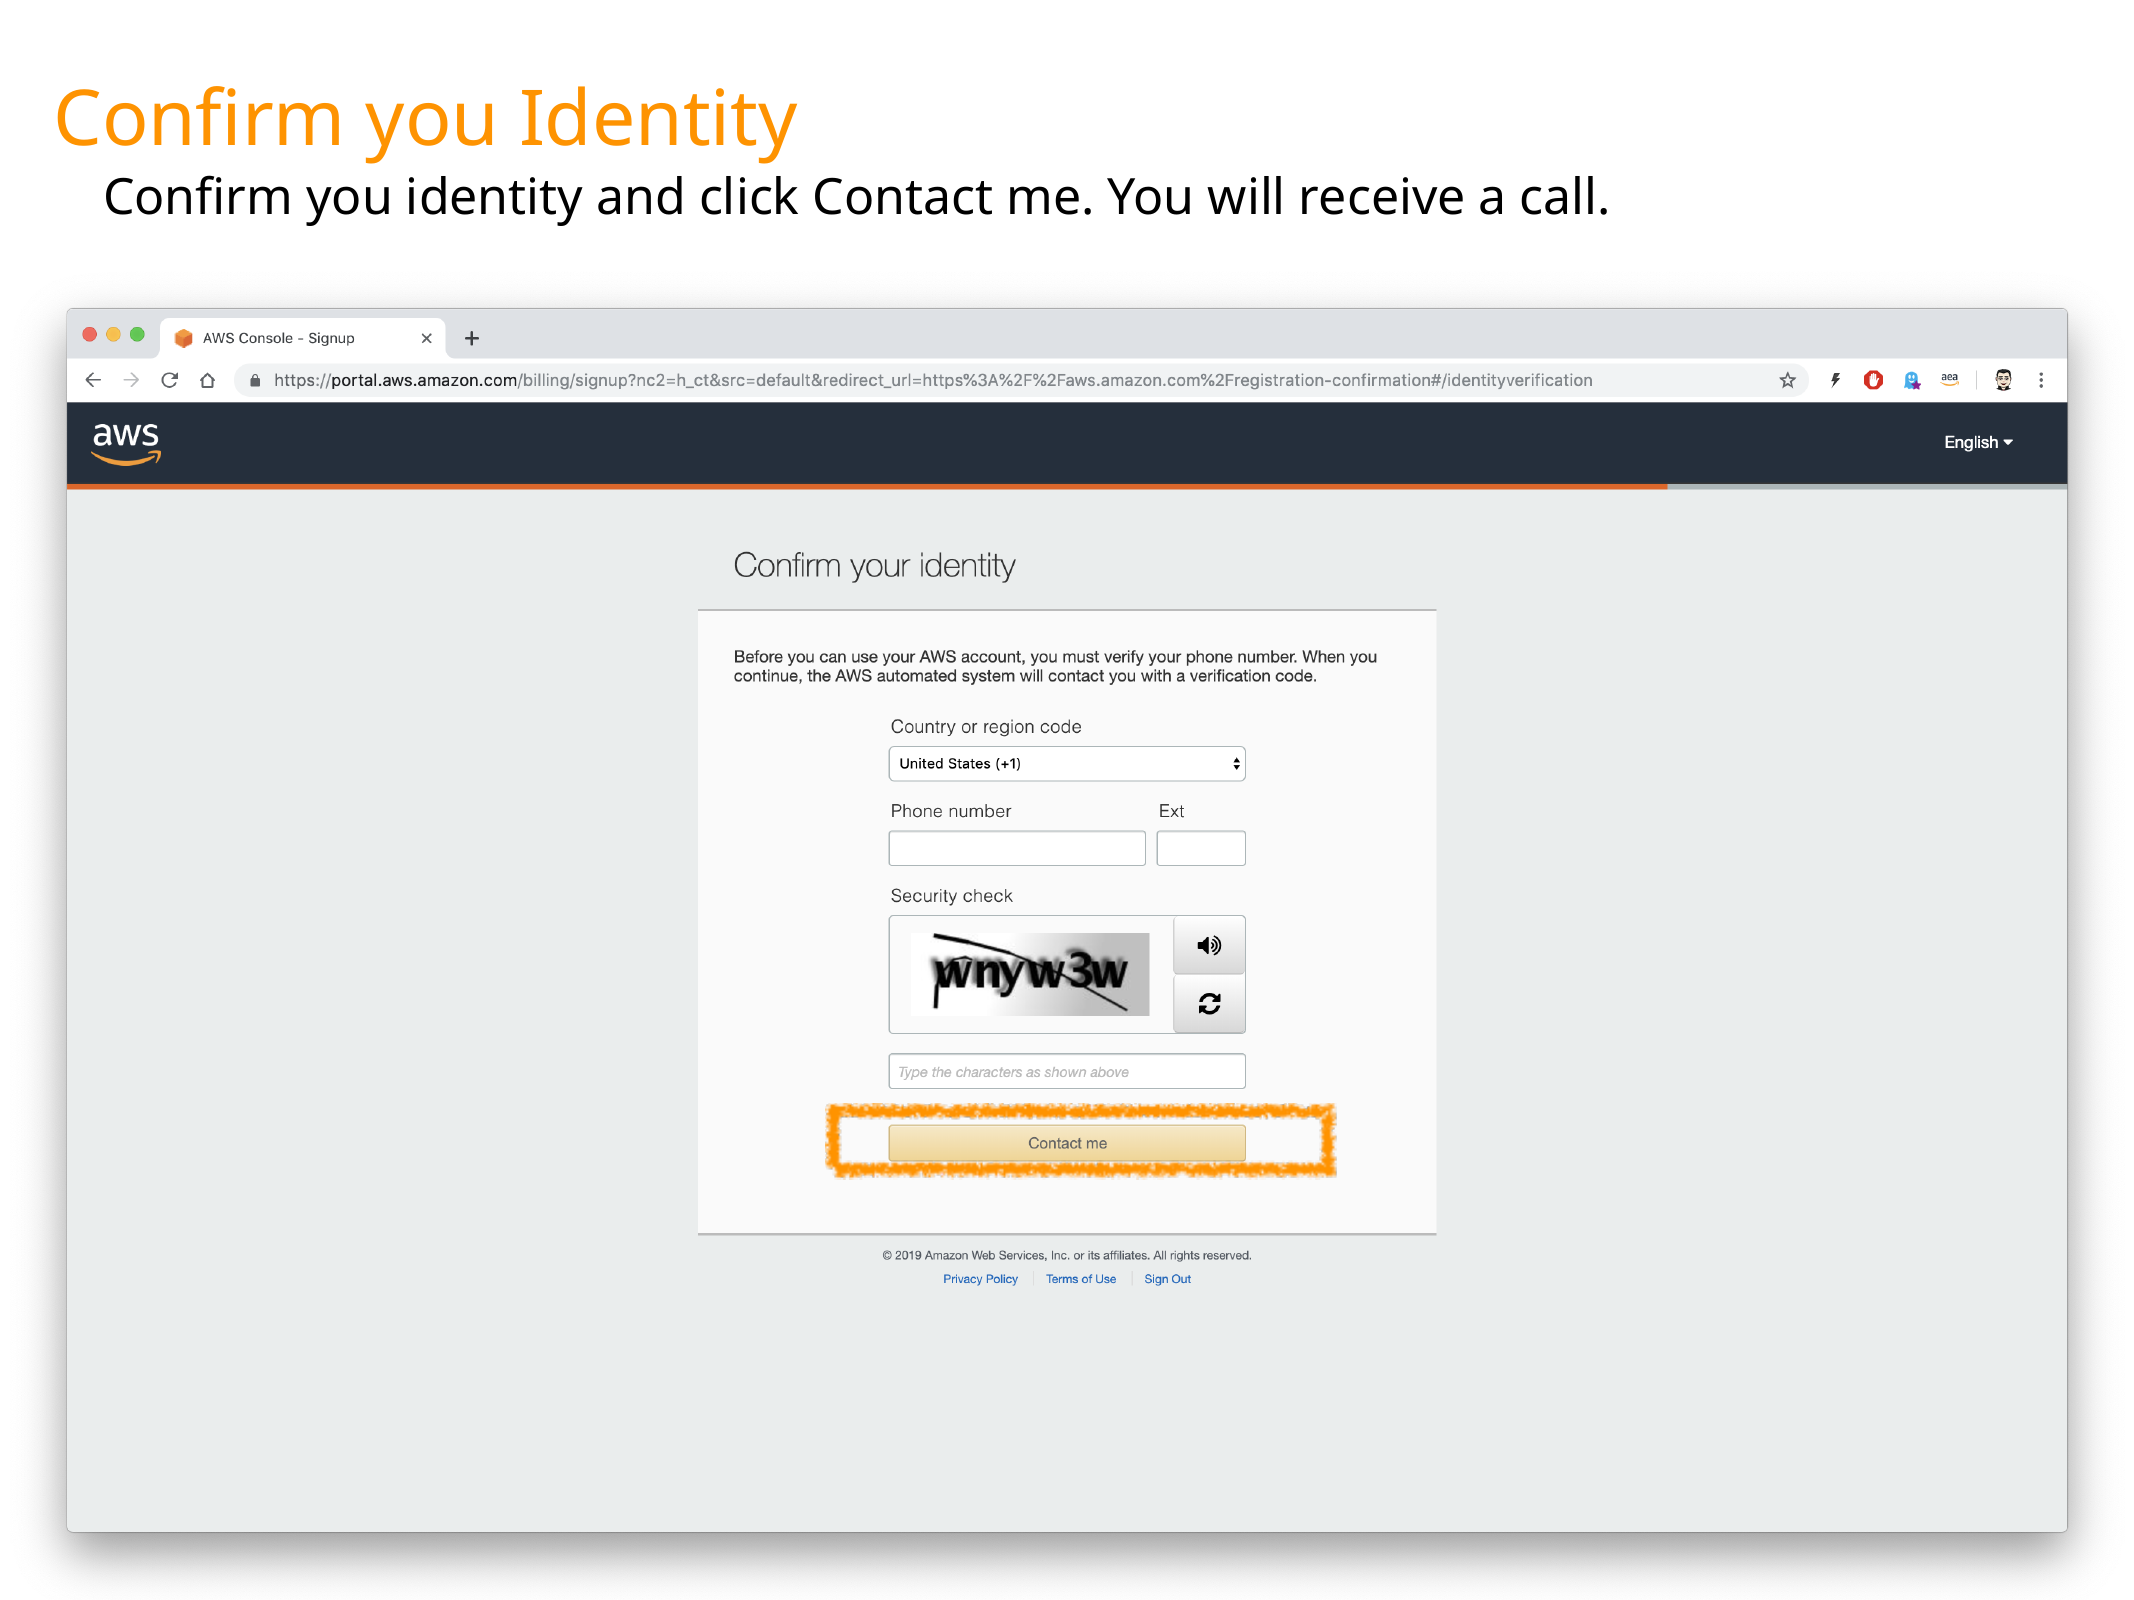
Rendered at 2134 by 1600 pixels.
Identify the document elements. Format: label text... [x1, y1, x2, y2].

picture [0, 263, 2134, 1600]
text_box Confirm you identity and click Contact me. You will receive a call. [94, 156, 1621, 233]
text_box Confirm you Identity [45, 59, 807, 170]
